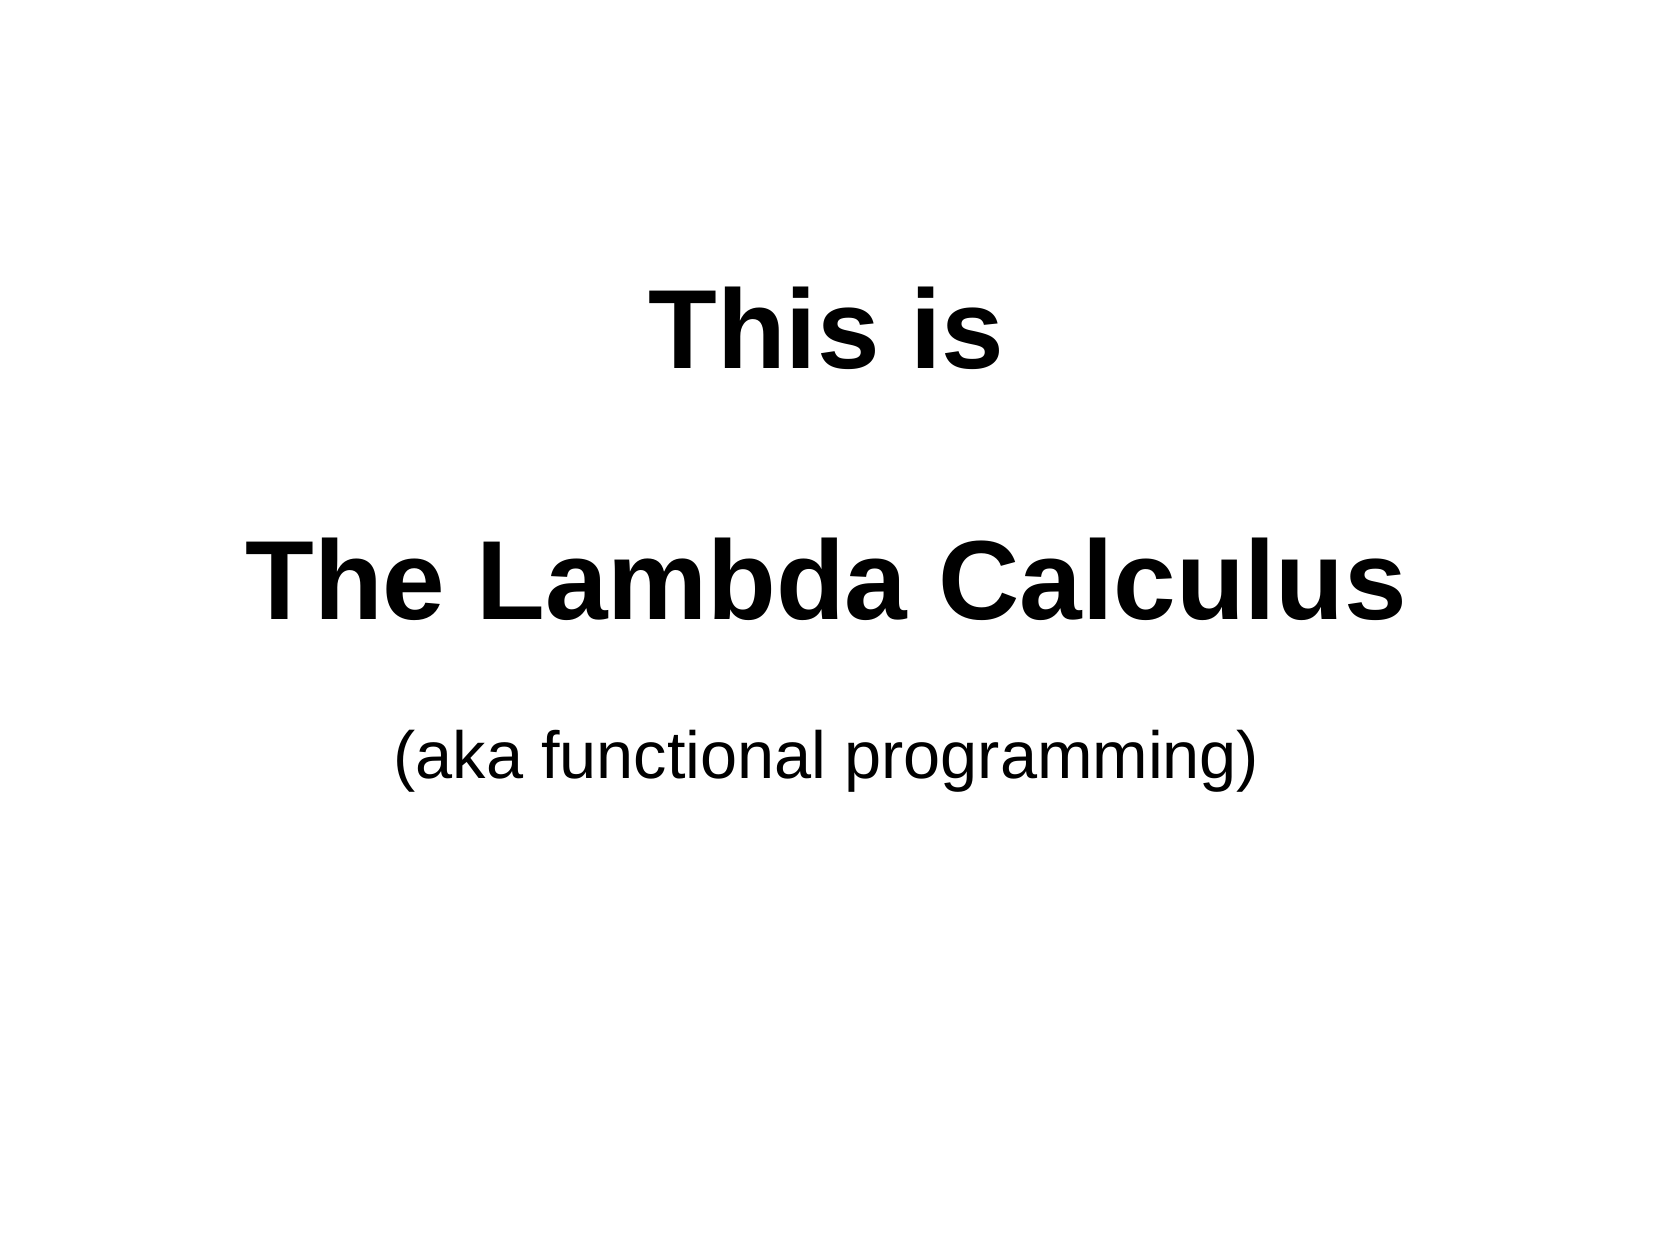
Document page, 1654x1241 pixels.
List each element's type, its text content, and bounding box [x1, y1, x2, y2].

subtitle This is The Lambda Calculus (aka functional programming) [82, 49, 1571, 1010]
